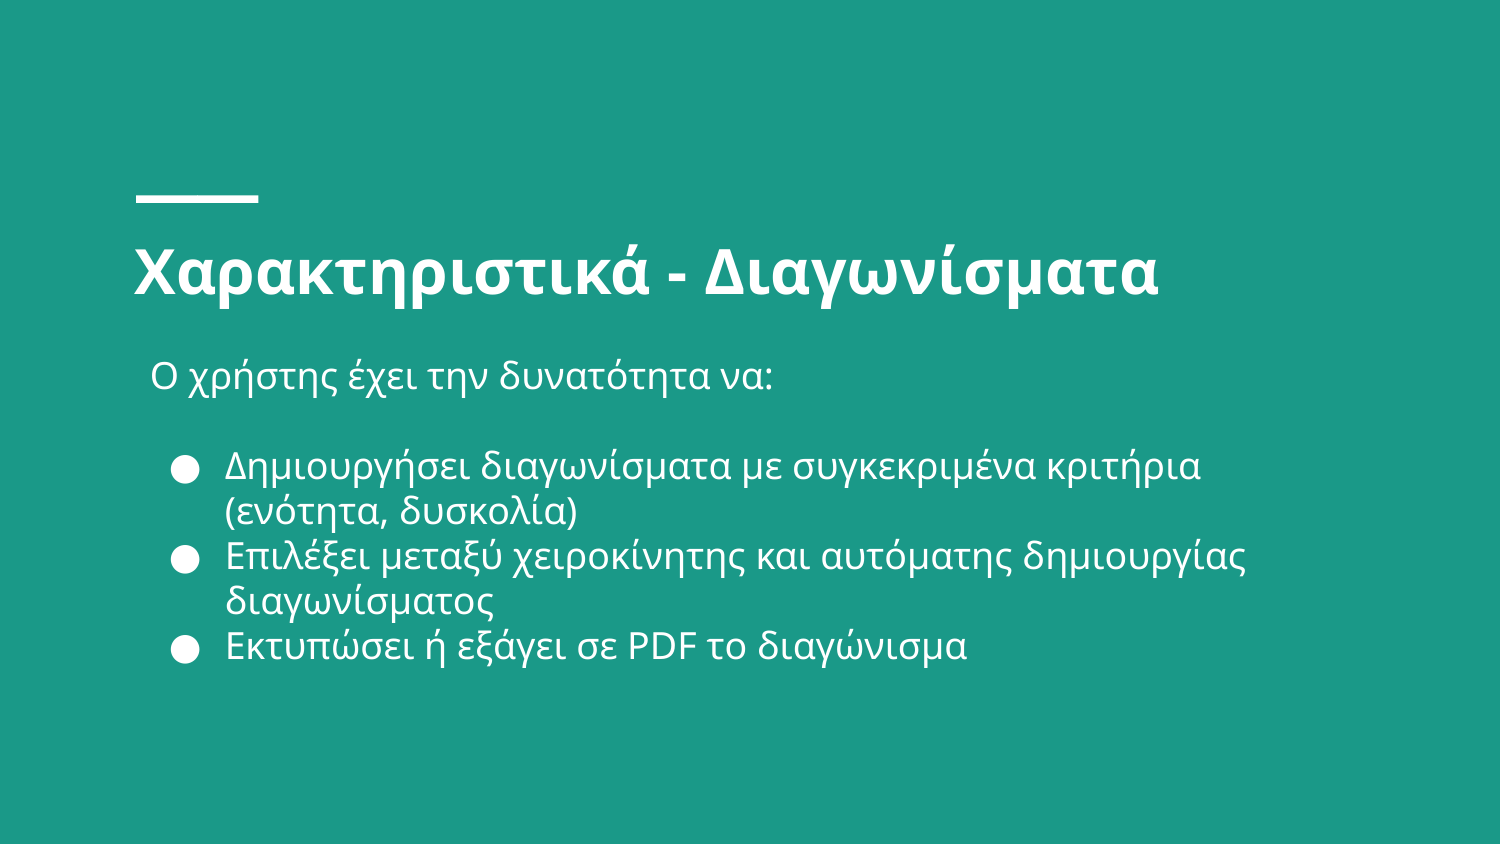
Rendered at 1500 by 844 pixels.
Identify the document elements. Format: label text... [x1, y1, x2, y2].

text_box Ο χρήστης έχει την δυνατότητα να: Δημιουργήσει διαγωνίσματα με συγκεκριμένα κριτήρια (ενότητα, δυσκολία) Επιλέξει μεταξύ χειροκίνητης και αυτόματης δημιουργίας διαγωνίσματος Εκτυπώσει ή εξάγει σε PDF το διαγώνισμα [134, 337, 1330, 817]
title Χαρακτηριστικά - Διαγωνίσματα [119, 216, 1381, 325]
